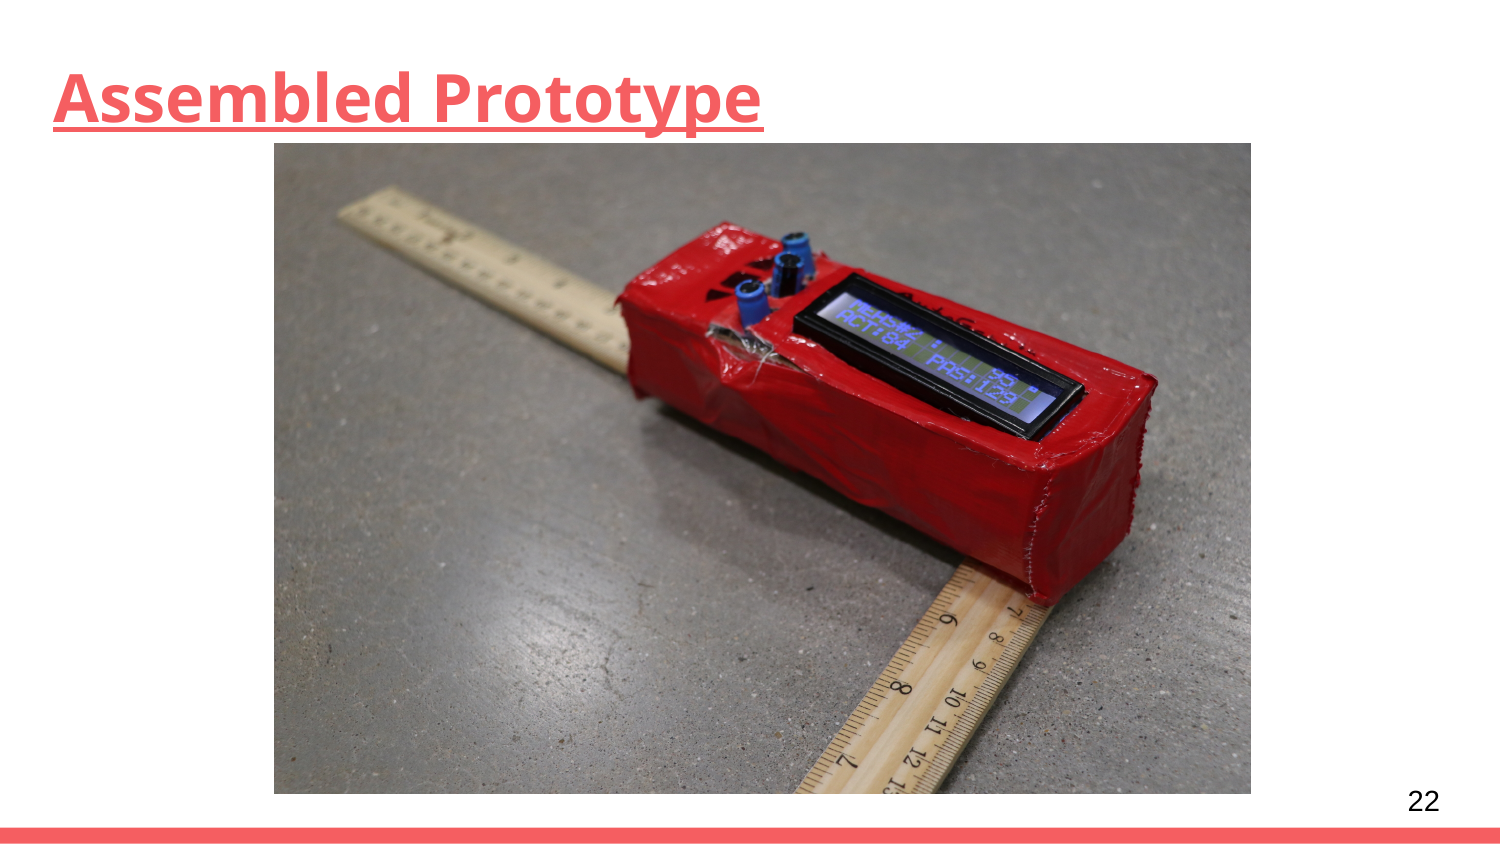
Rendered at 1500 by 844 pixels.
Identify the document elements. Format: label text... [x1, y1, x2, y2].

picture [274, 143, 1251, 794]
title Assembled Prototype [38, 40, 1436, 144]
slide_number <number> [1392, 767, 1483, 833]
